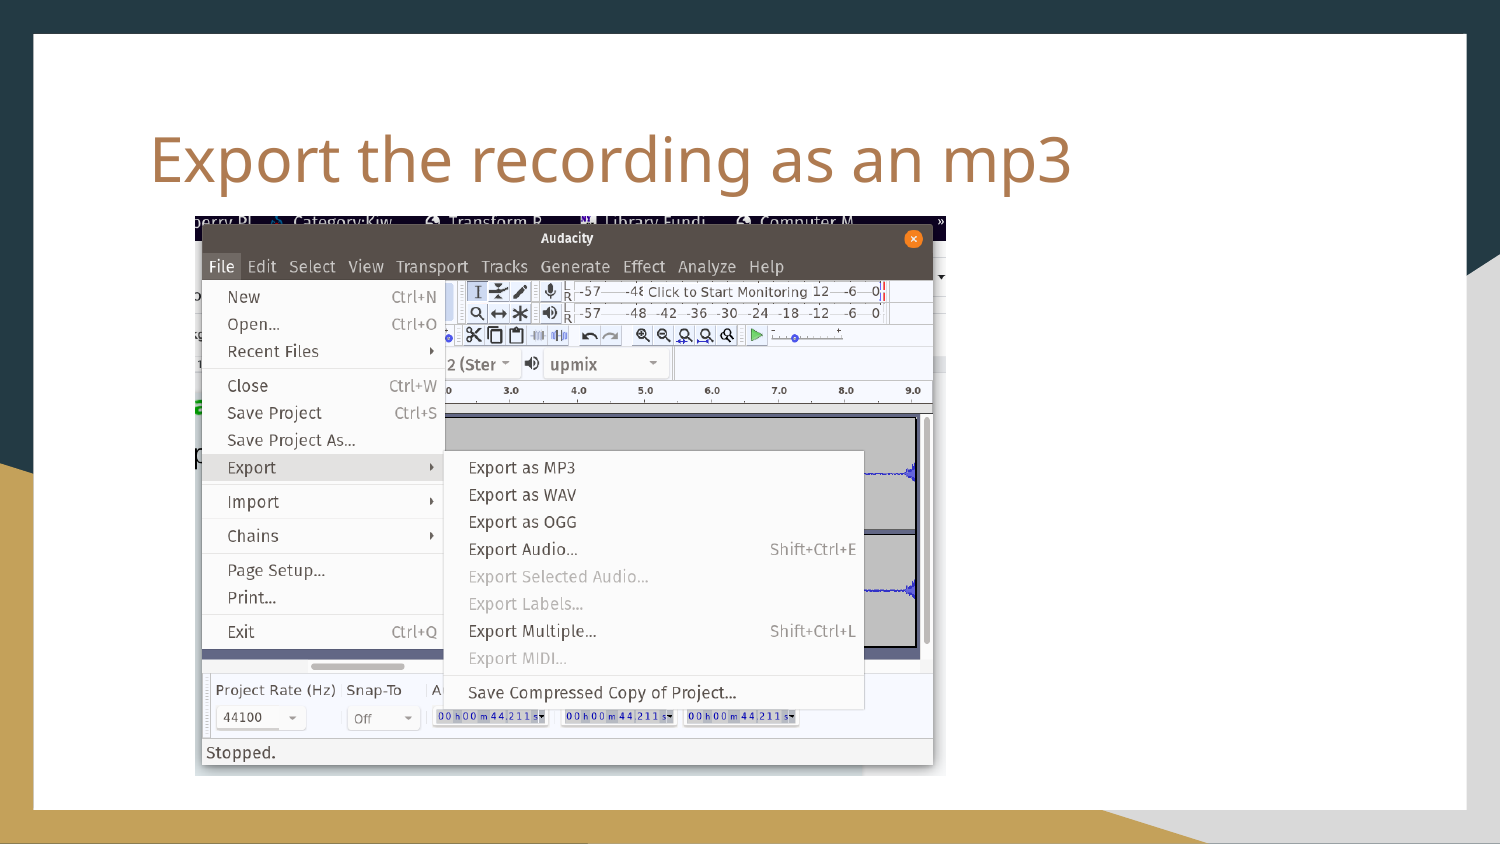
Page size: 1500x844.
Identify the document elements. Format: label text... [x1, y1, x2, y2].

title Export the recording as an mp3 [134, 104, 1366, 202]
picture [195, 216, 946, 776]
